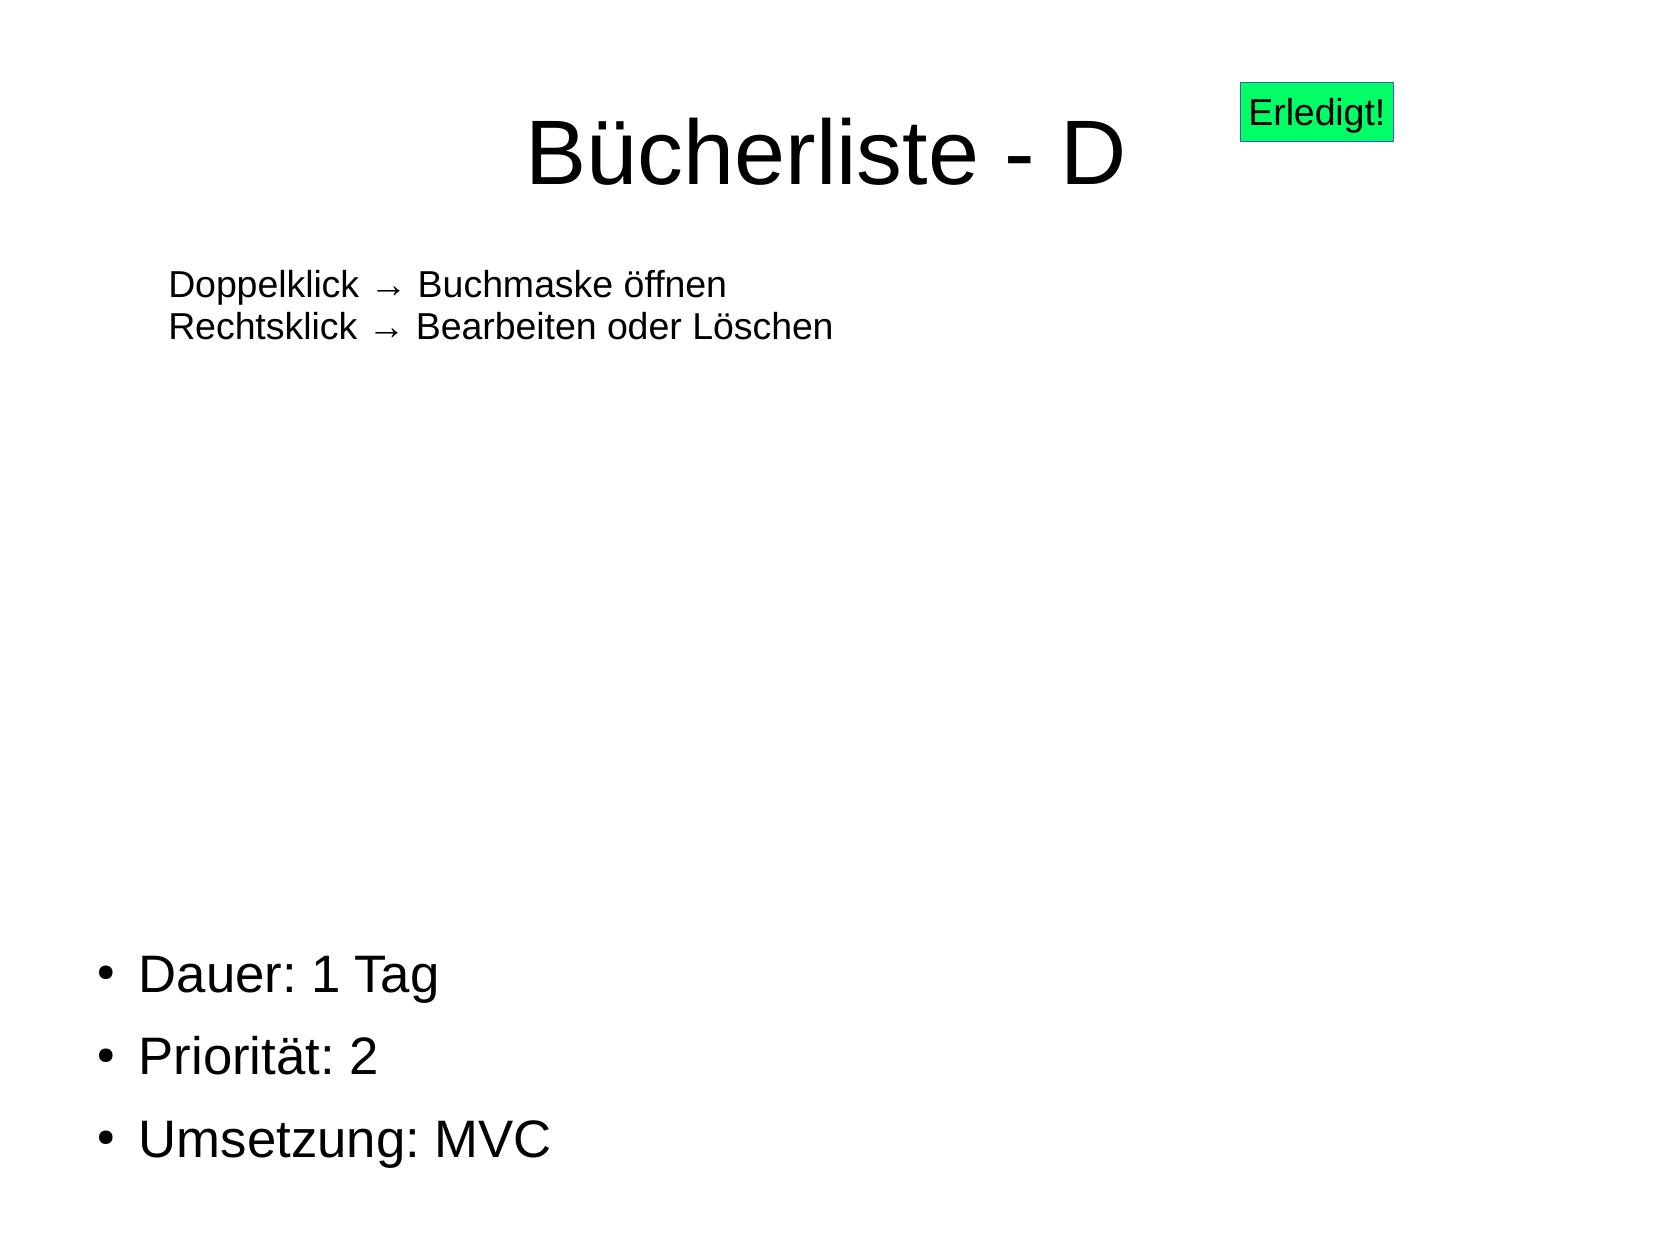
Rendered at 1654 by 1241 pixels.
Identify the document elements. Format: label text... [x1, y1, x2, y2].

text_box Doppelklick → Buchmaske öffnen Rechtsklick → Bearbeiten oder Löschen [153, 256, 1134, 356]
text_box Erledigt! [1240, 82, 1394, 142]
title Bücherliste - D [82, 49, 1571, 257]
list Dauer: 1 Tag Priorität: 2 Umsetzung: MVC [82, 944, 1571, 1170]
